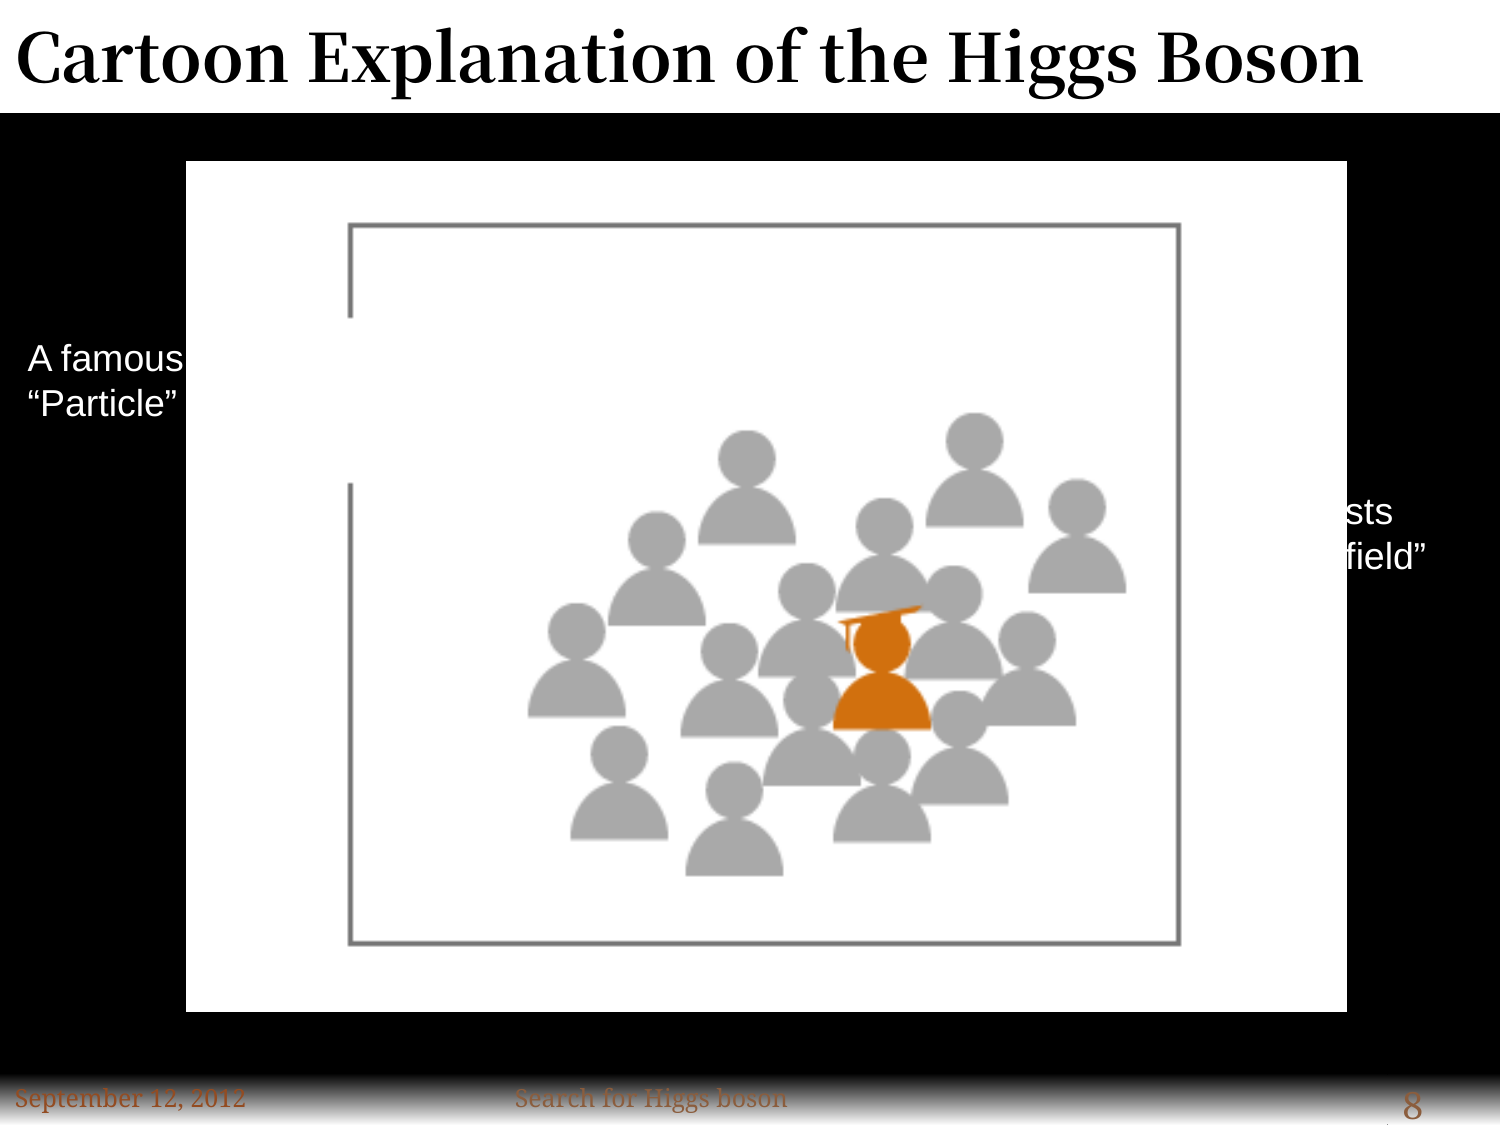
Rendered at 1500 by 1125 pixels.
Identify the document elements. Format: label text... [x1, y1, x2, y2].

text_box A famous physicist is hard to move across the room. “Particle”  gain mass [12, 326, 928, 432]
text_box Physicists “Higgs field” [1212, 479, 1442, 585]
title Cartoon Explanation of the Higgs Boson [0, 0, 1500, 113]
footer Search for Higgs boson [500, 1074, 1387, 1125]
slide_number September 12, 2012 [0, 1074, 500, 1125]
picture [186, 161, 1347, 1012]
slide_number <number> [1387, 1074, 1500, 1125]
